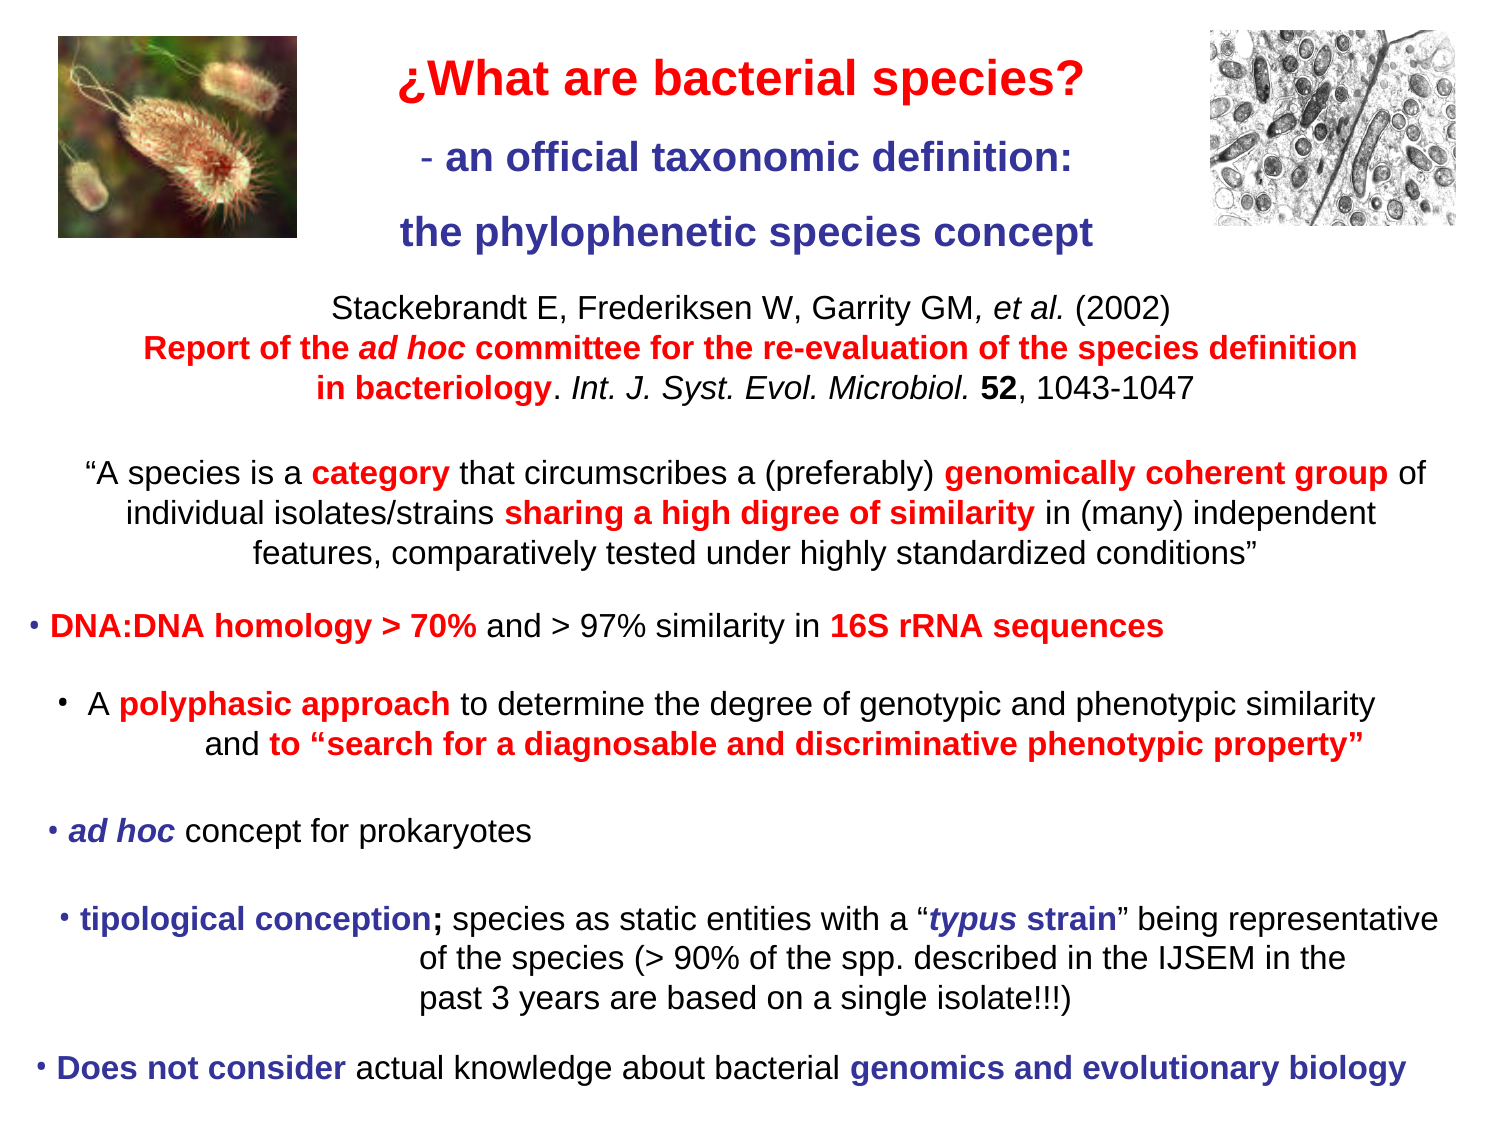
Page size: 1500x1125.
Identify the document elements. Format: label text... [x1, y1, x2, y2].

text_box ad hoc concept for prokaryotes [32, 802, 548, 858]
text_box tipological conception; species as static entities with a “typus strain” being representative of the species (> 90% of the spp. described in the IJSEM in the past 3 years are based on a single isolate!!!) [43, 889, 1455, 1025]
picture [58, 36, 297, 238]
text_box DNA:DNA homology > 70% and > 97% similarity in 16S rRNA sequences [13, 596, 1308, 653]
text_box Does not consider actual knowledge about bacterial genomics and evolutionary biology [20, 1038, 1423, 1094]
text_box A polyphasic approach to determine the degree of genotypic and phenotypic similarity and to “search for a diagnosable and discriminative phenotypic property” [41, 674, 1393, 770]
text_box Stackebrandt E, Frederiksen W, Garrity GM, et al. (2002) Report of the ad hoc committee for the re-evaluation of the species definition in bacteriology. Int. J. Syst. Evol. Microbiol. 52, 1043-1047 “A species is a category that circumscribes a (preferably) genomically coherent group of individual isolates/strains sharing a high digree of similarity in (many) independent features, comparatively tested under highly standardized conditions” [29, 278, 1483, 579]
picture [1210, 30, 1456, 226]
text_box ¿What are bacterial species? an official taxonomic definition: the phylophenetic species concept [106, 7, 1388, 263]
